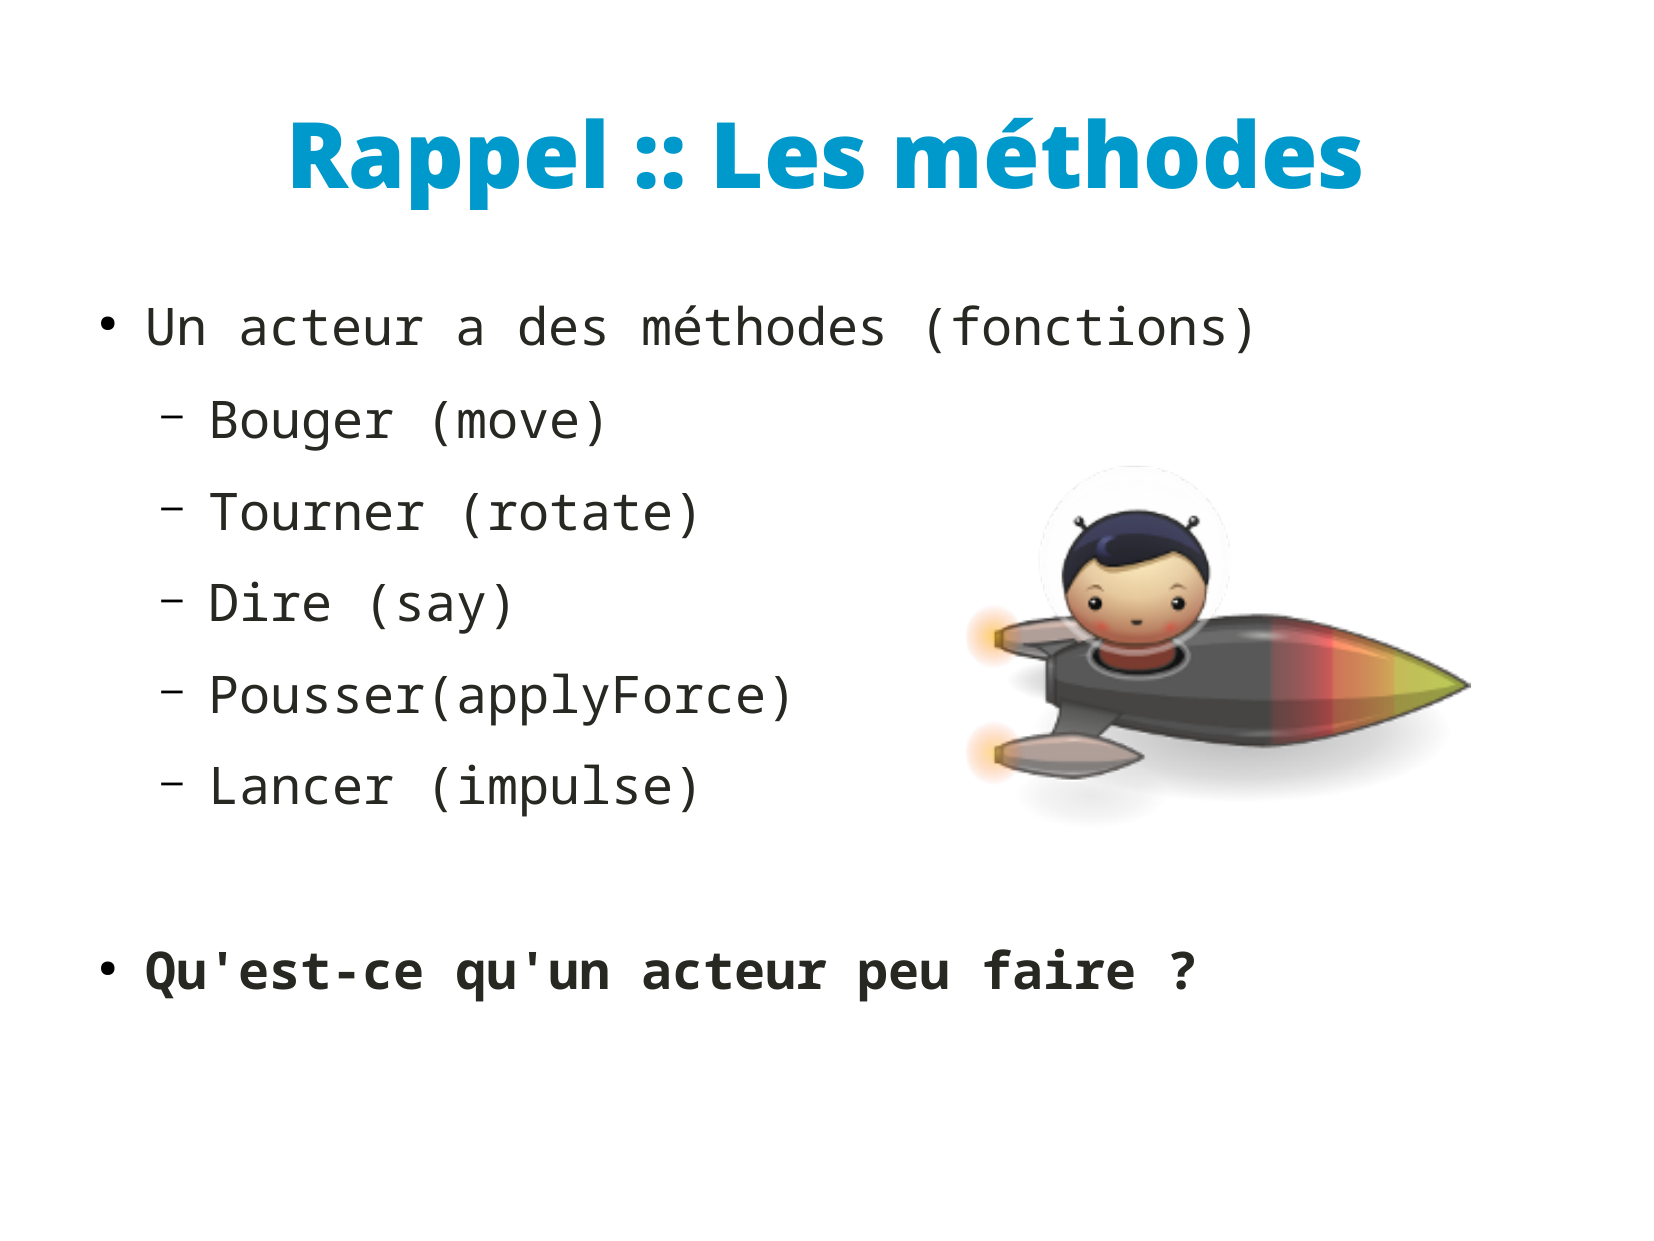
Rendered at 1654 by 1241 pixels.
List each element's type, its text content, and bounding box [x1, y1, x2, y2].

picture [966, 438, 1471, 829]
list Un acteur a des méthodes (fonctions) Bouger (move) Tourner (rotate) Dire (say) Pousser(applyForce) Lancer (impulse) Qu'est-ce qu'un acteur peu faire ? [82, 290, 1571, 1010]
title Rappel :: Les méthodes [82, 49, 1571, 257]
